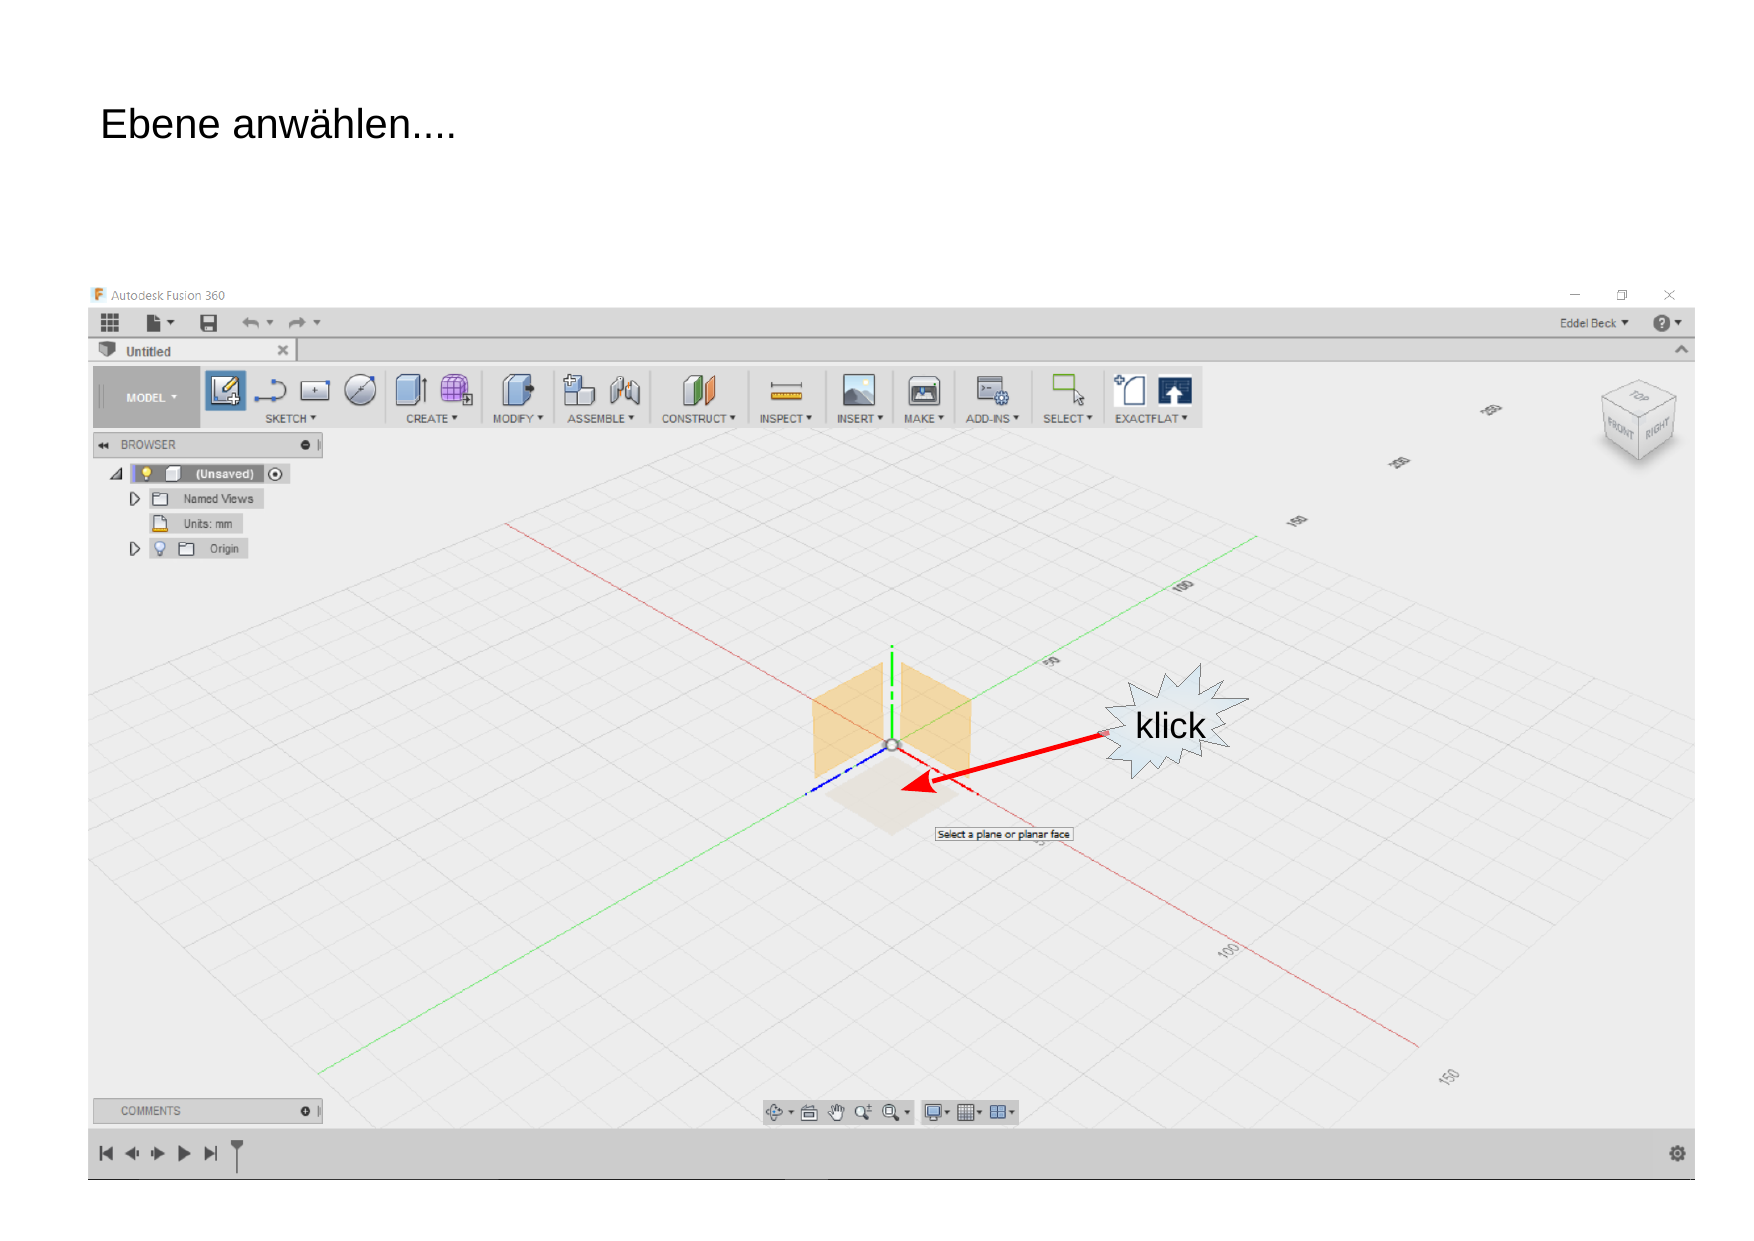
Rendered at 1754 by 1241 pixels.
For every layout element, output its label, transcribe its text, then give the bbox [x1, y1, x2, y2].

text_box [1128, 663, 1224, 698]
text_box [1105, 706, 1120, 721]
text_box [1226, 698, 1249, 710]
text_box [1097, 726, 1182, 779]
picture [88, 283, 1695, 1180]
title Ebene anwählen.... [100, 100, 1546, 149]
text_box klick [1120, 698, 1226, 754]
